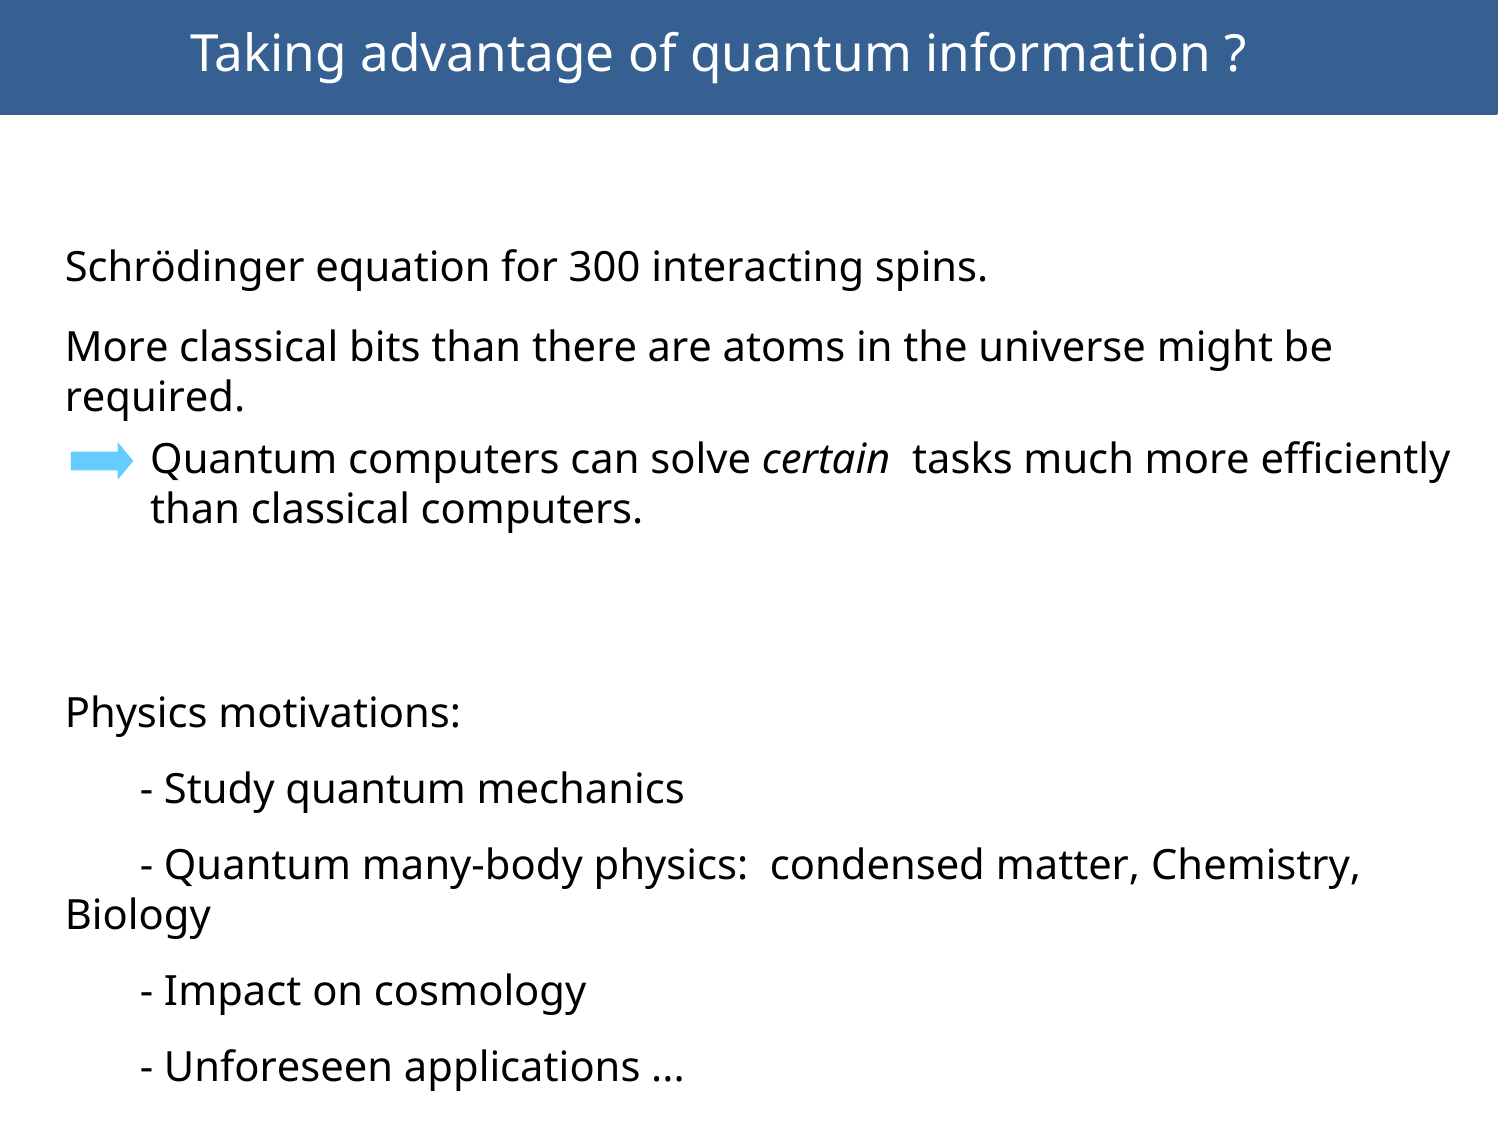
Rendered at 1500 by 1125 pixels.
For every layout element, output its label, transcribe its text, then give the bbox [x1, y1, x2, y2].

list Taking advantage of quantum information ? [156, 18, 1282, 104]
text_box Physics motivations: - Study quantum mechanics - Quantum many-body physics: condensed matter, Chemistry, Biology - Impact on cosmology - Unforeseen applications ... [50, 678, 1473, 1098]
text_box Schrödinger equation for 300 interacting spins. More classical bits than there are atoms in the universe might be required. [50, 231, 1500, 428]
text_box [70, 442, 134, 480]
text_box Quantum computers can solve certain tasks much more efficiently than classical computers. [135, 423, 1496, 540]
